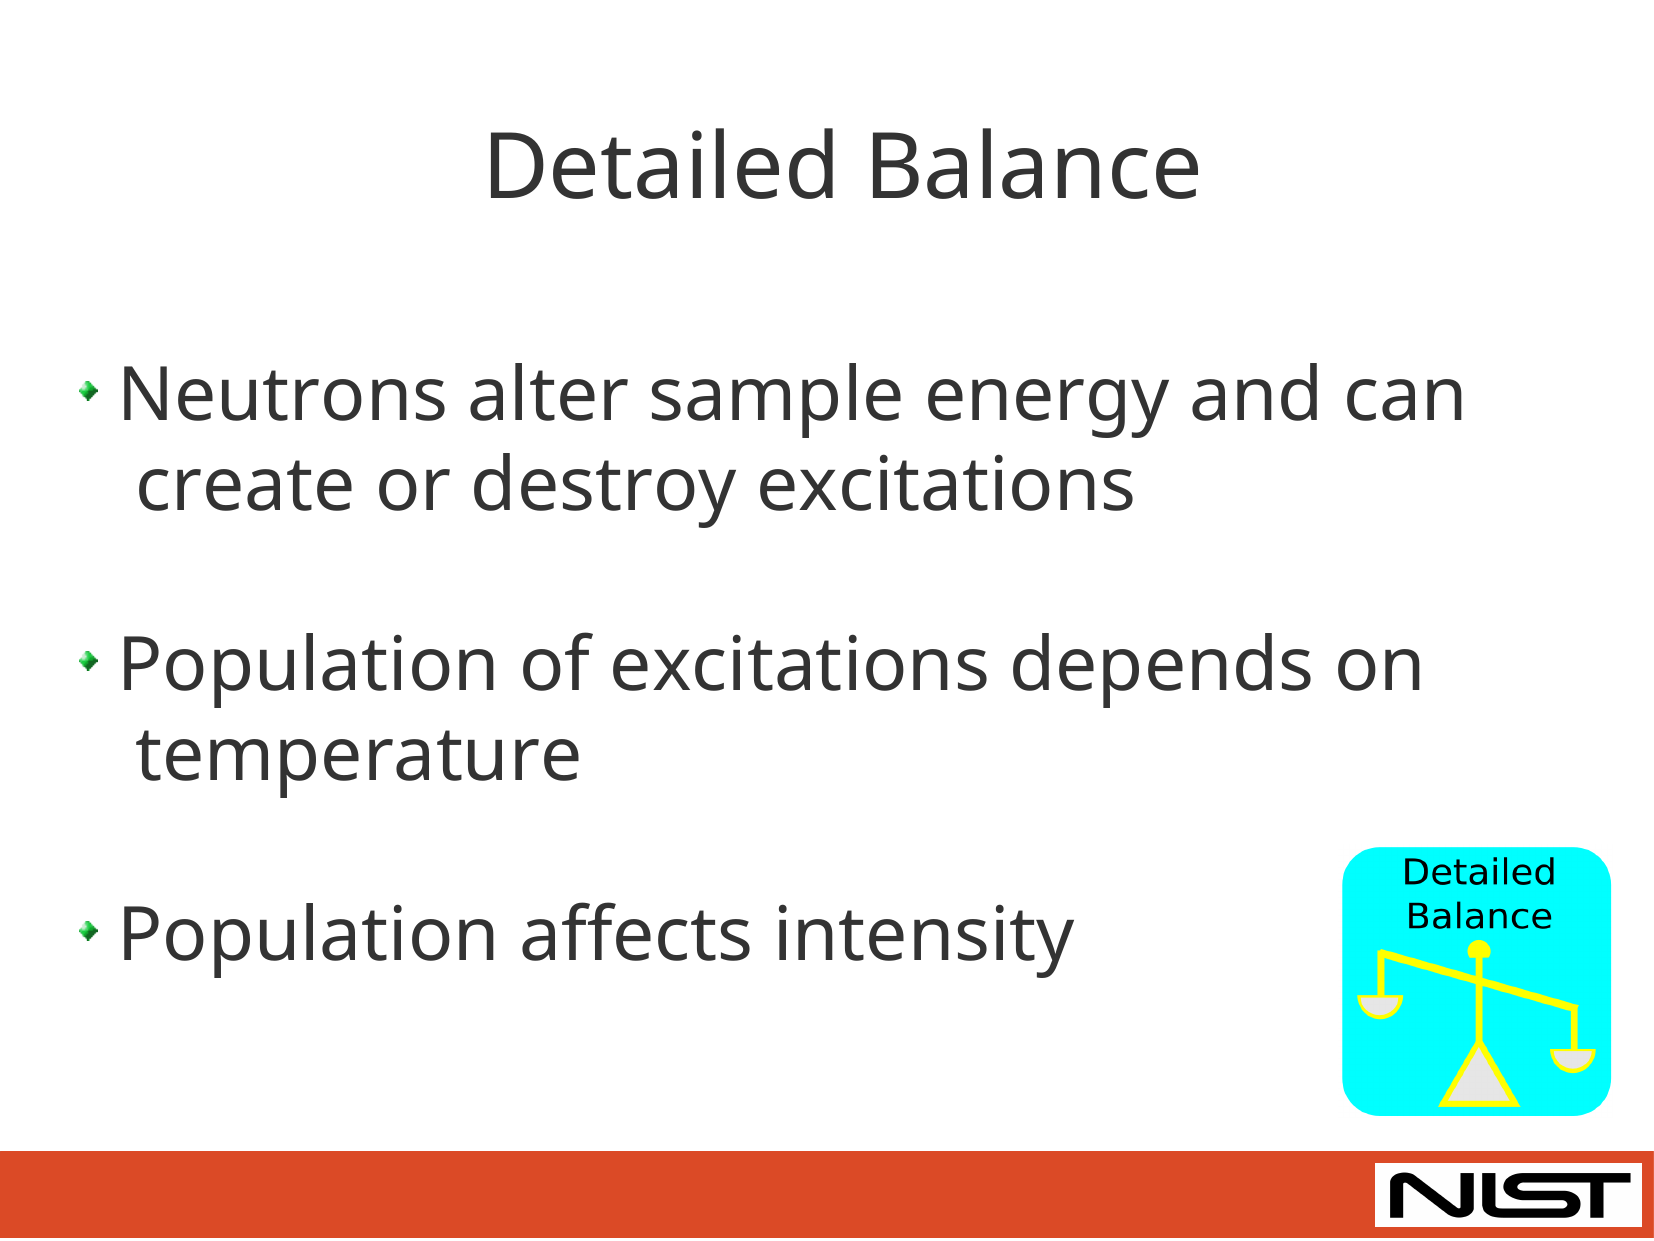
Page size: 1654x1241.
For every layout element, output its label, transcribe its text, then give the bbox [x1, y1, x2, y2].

list Neutrons alter sample energy and can create or destroy excitations Population of excitations depends on temperature Population affects intensity [70, 337, 1583, 1173]
picture [0, 1151, 1654, 1238]
picture [1338, 844, 1613, 1118]
title Detailed Balance [73, 29, 1613, 309]
